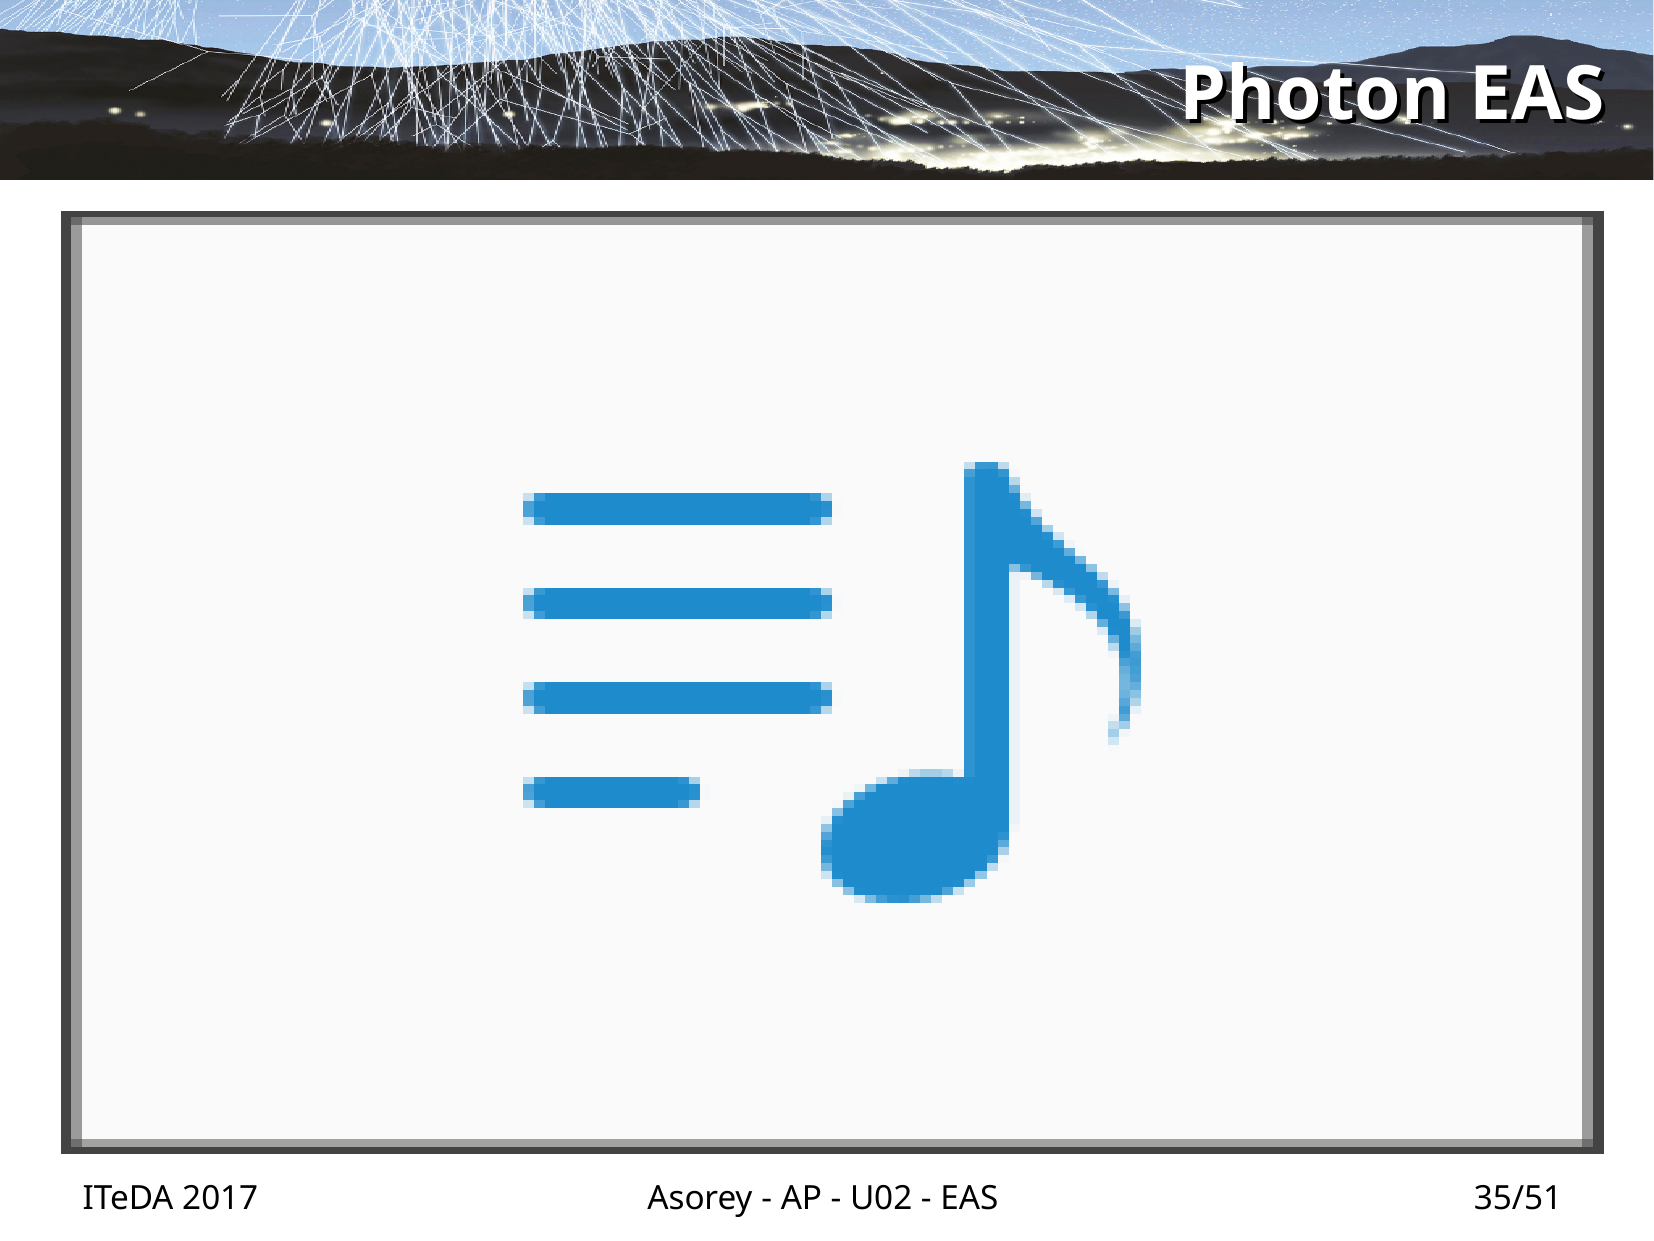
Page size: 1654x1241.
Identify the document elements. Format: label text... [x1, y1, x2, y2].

title Photon EAS [45, 15, 1606, 166]
picture [0, 0, 1654, 180]
text_box [60, 210, 1606, 1155]
